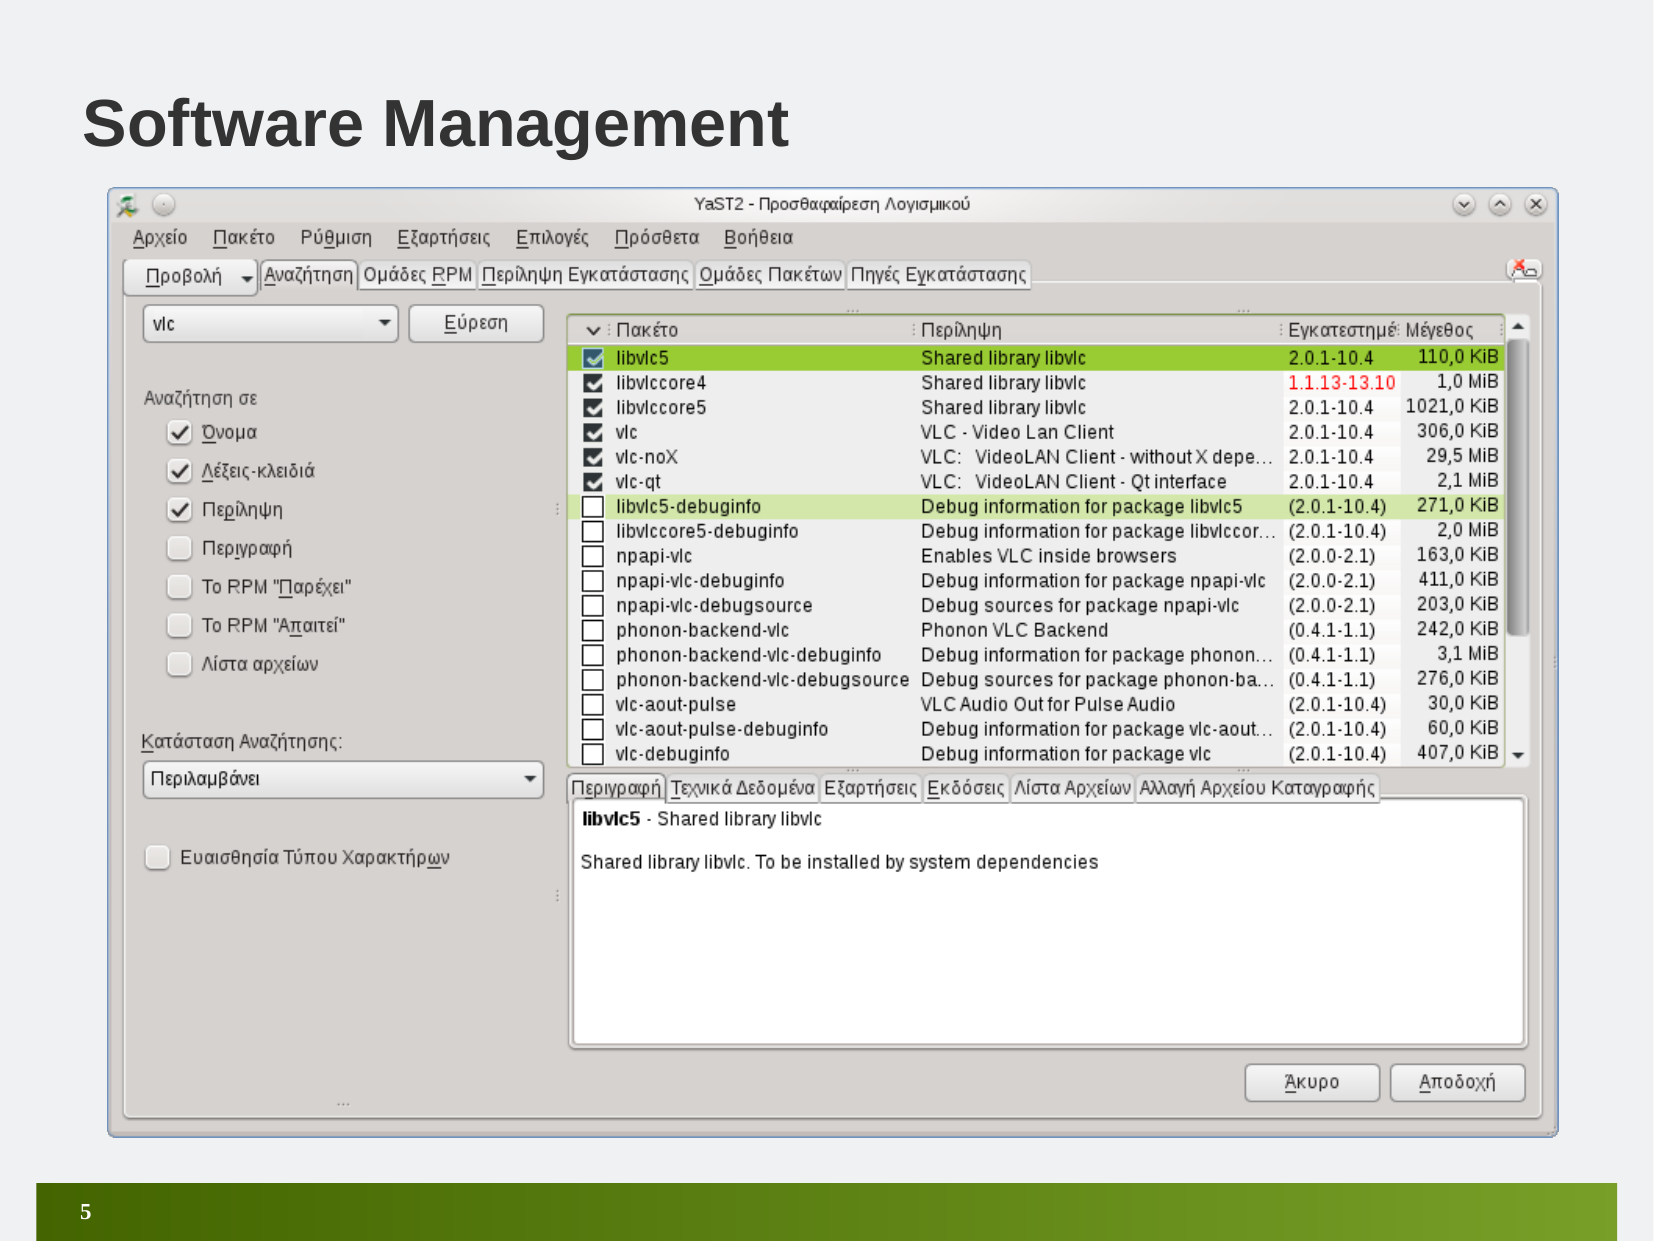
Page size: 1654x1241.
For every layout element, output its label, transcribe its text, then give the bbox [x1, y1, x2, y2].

picture [0, 0, 1654, 1241]
title Software Management [82, 49, 1571, 198]
